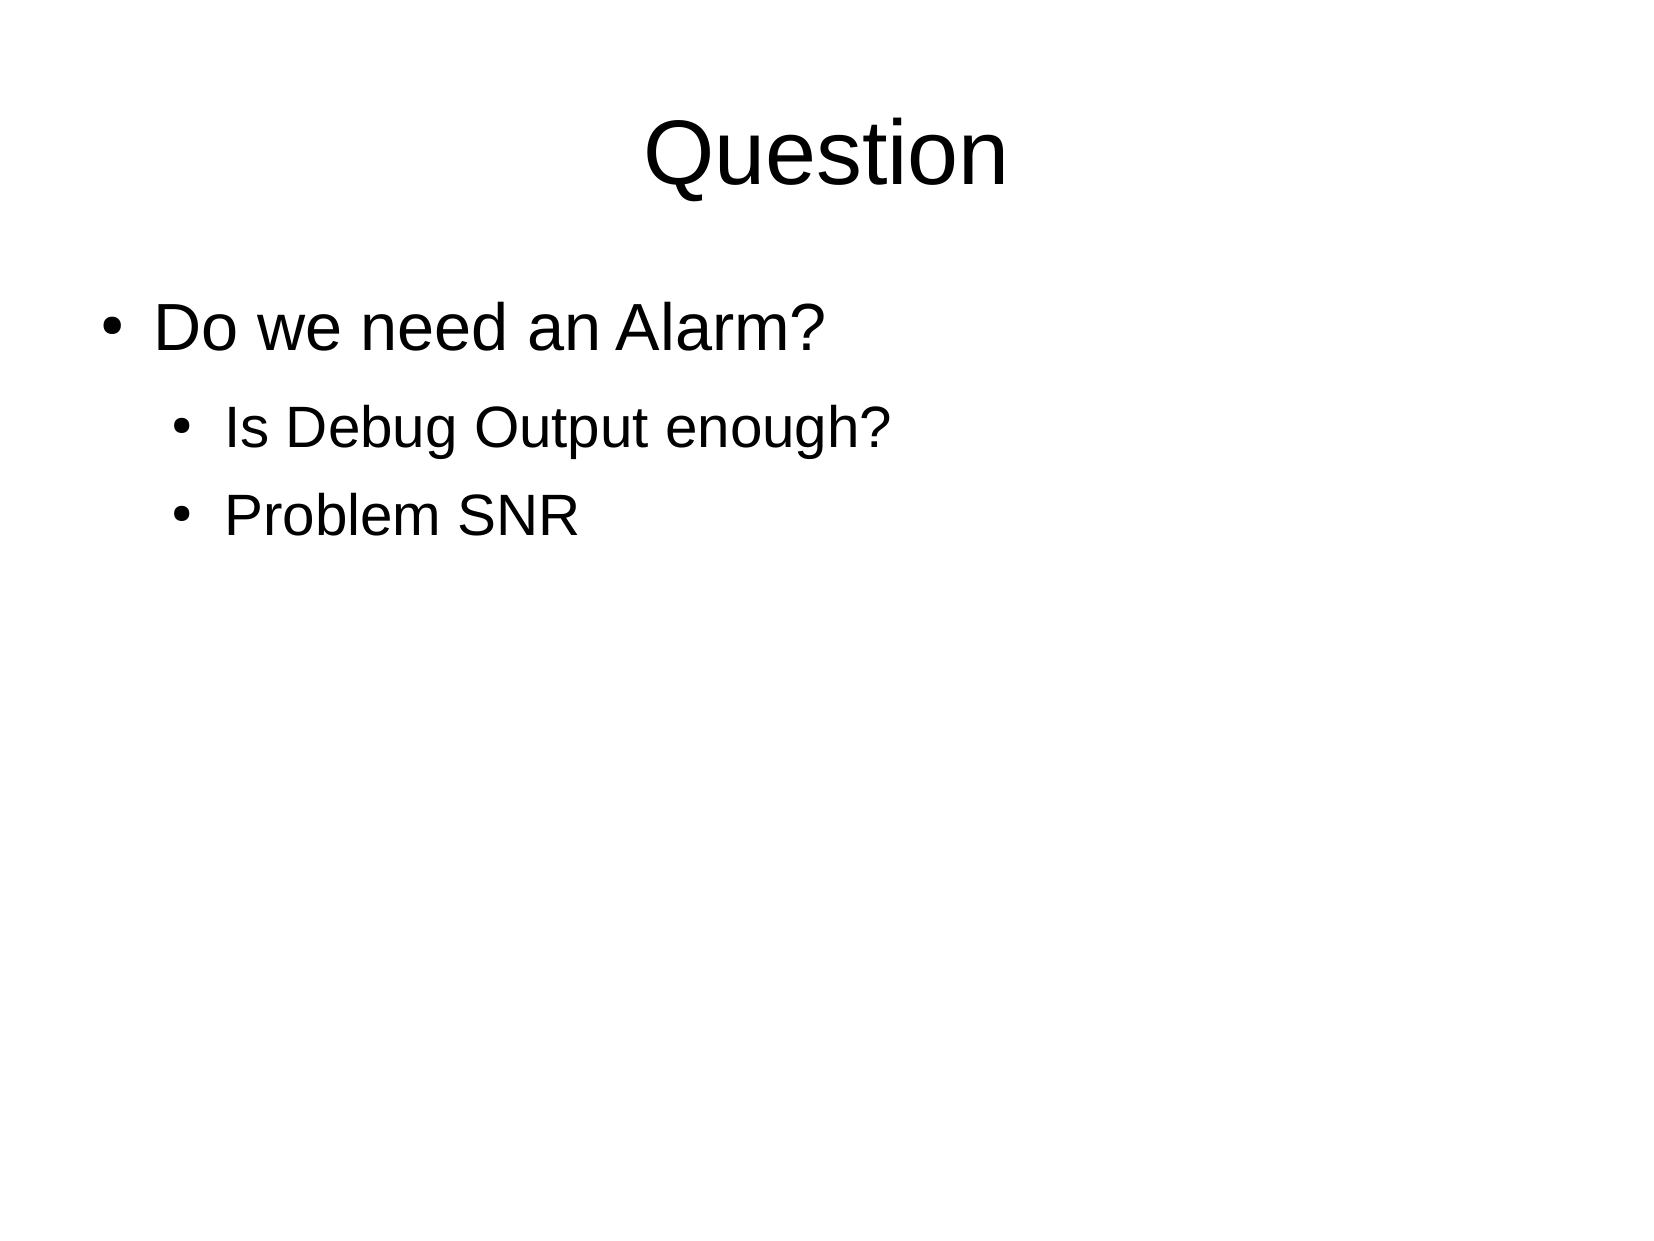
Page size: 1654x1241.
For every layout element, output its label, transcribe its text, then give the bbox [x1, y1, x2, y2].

title Question [82, 56, 1571, 250]
list Do we need an Alarm? Is Debug Output enough? Problem SNR [82, 290, 1571, 1109]
